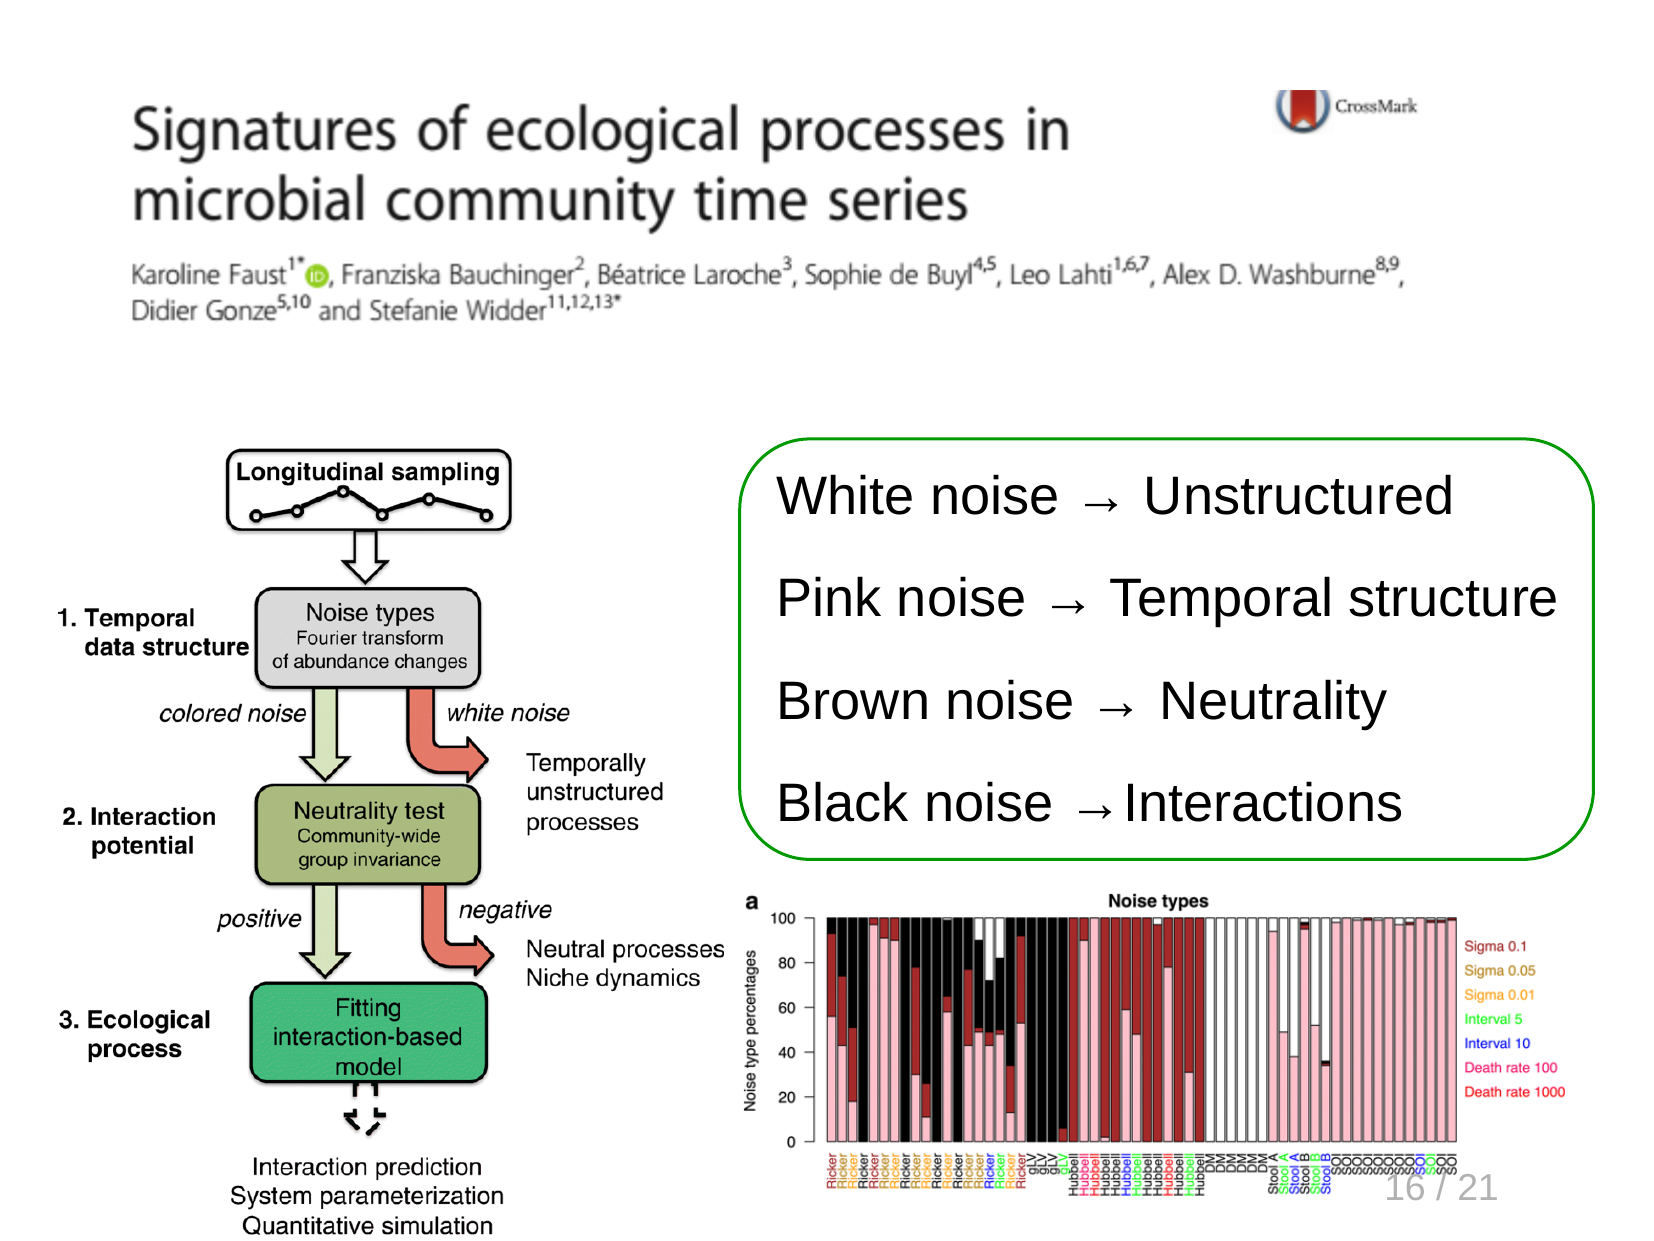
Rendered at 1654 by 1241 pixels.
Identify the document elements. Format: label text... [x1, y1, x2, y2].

picture [743, 893, 1566, 1211]
picture [106, 90, 1445, 351]
text_box White noise → Unstructured Pink noise → Temporal structure Brown noise → Neutrality Black noise →Interactions [739, 438, 1594, 860]
text_box <number> / 21 [1369, 1159, 1646, 1220]
picture [58, 447, 724, 1235]
